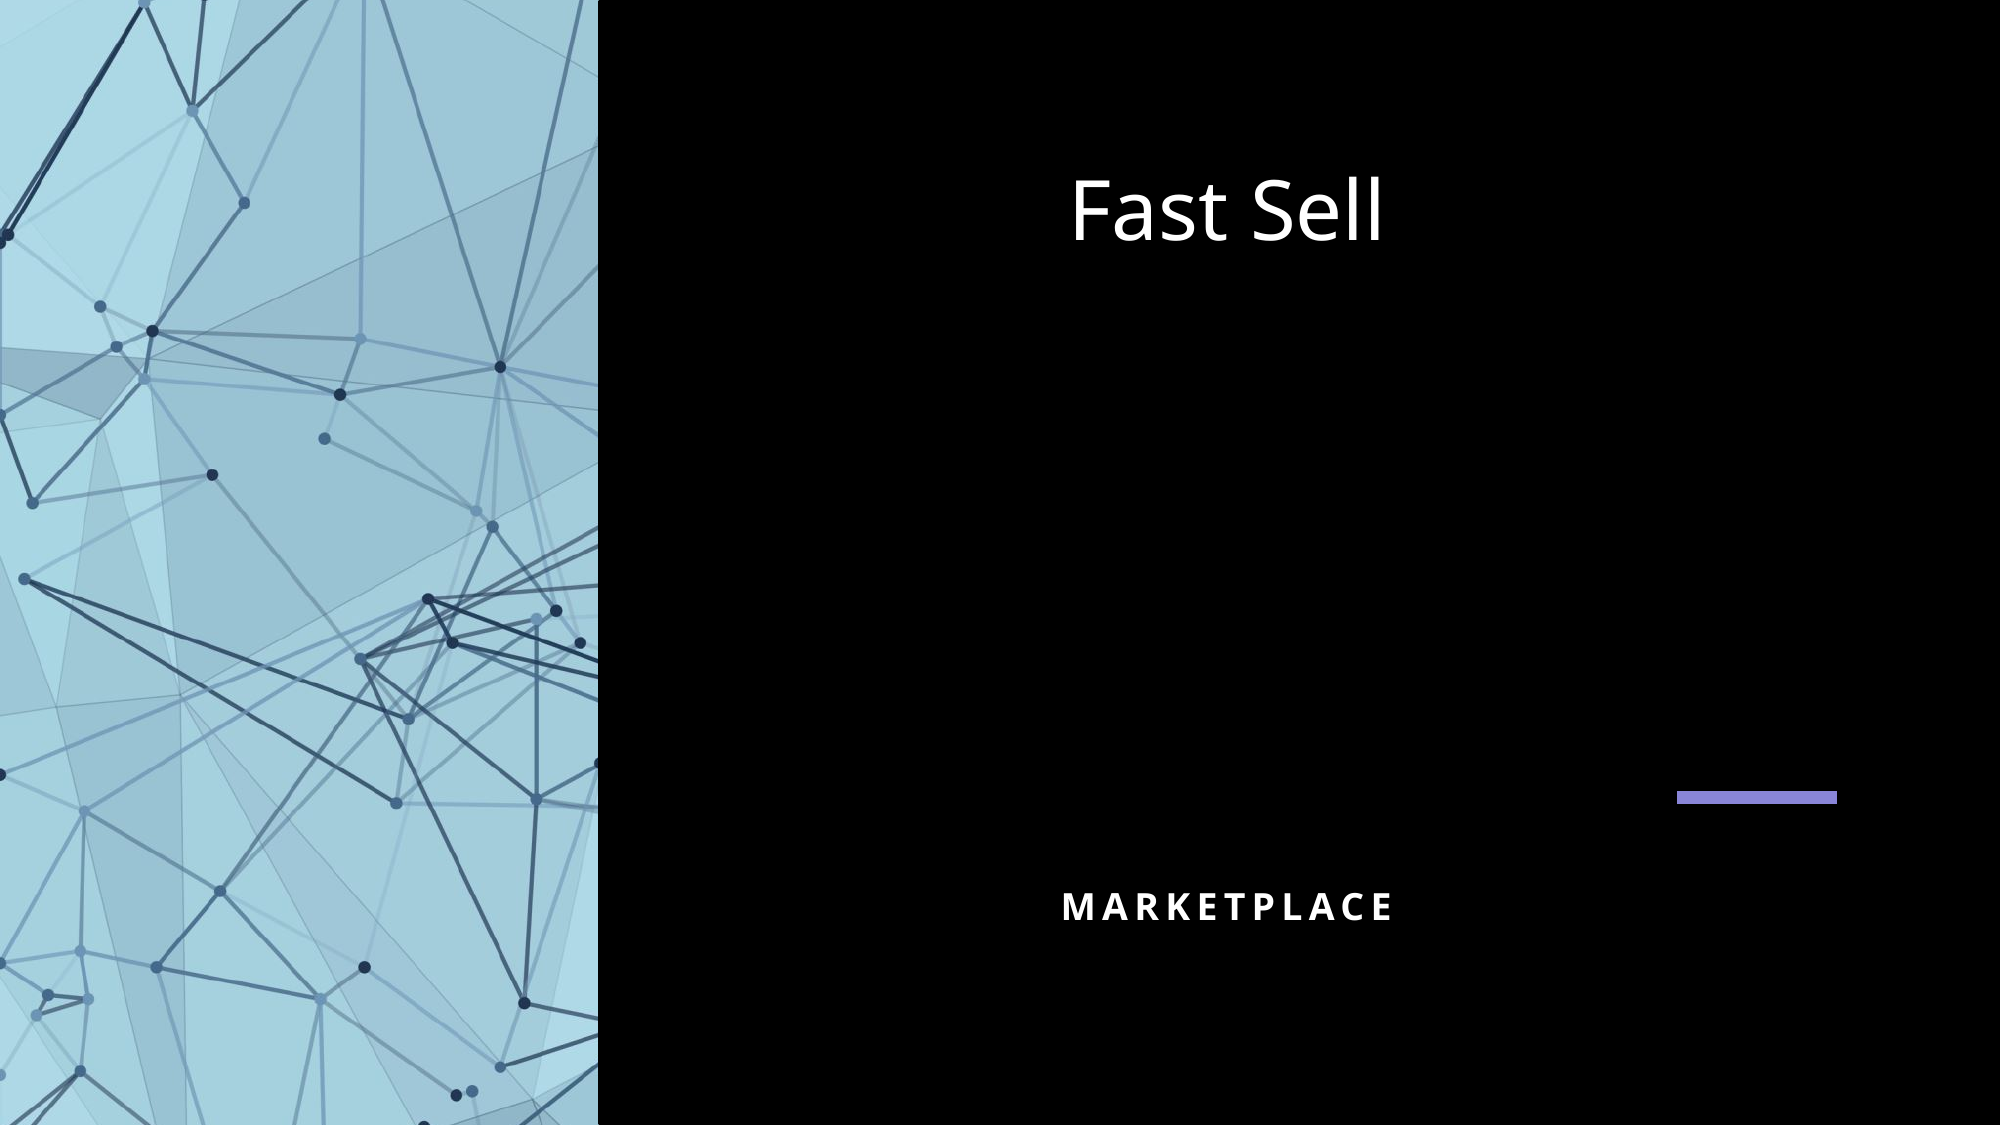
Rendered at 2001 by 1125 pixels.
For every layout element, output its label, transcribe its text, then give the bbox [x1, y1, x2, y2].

subtitle marketplace [1045, 861, 1857, 996]
title Fast Sell [1053, 149, 1857, 713]
text_box [599, 0, 2000, 1125]
picture [0, 0, 599, 1125]
